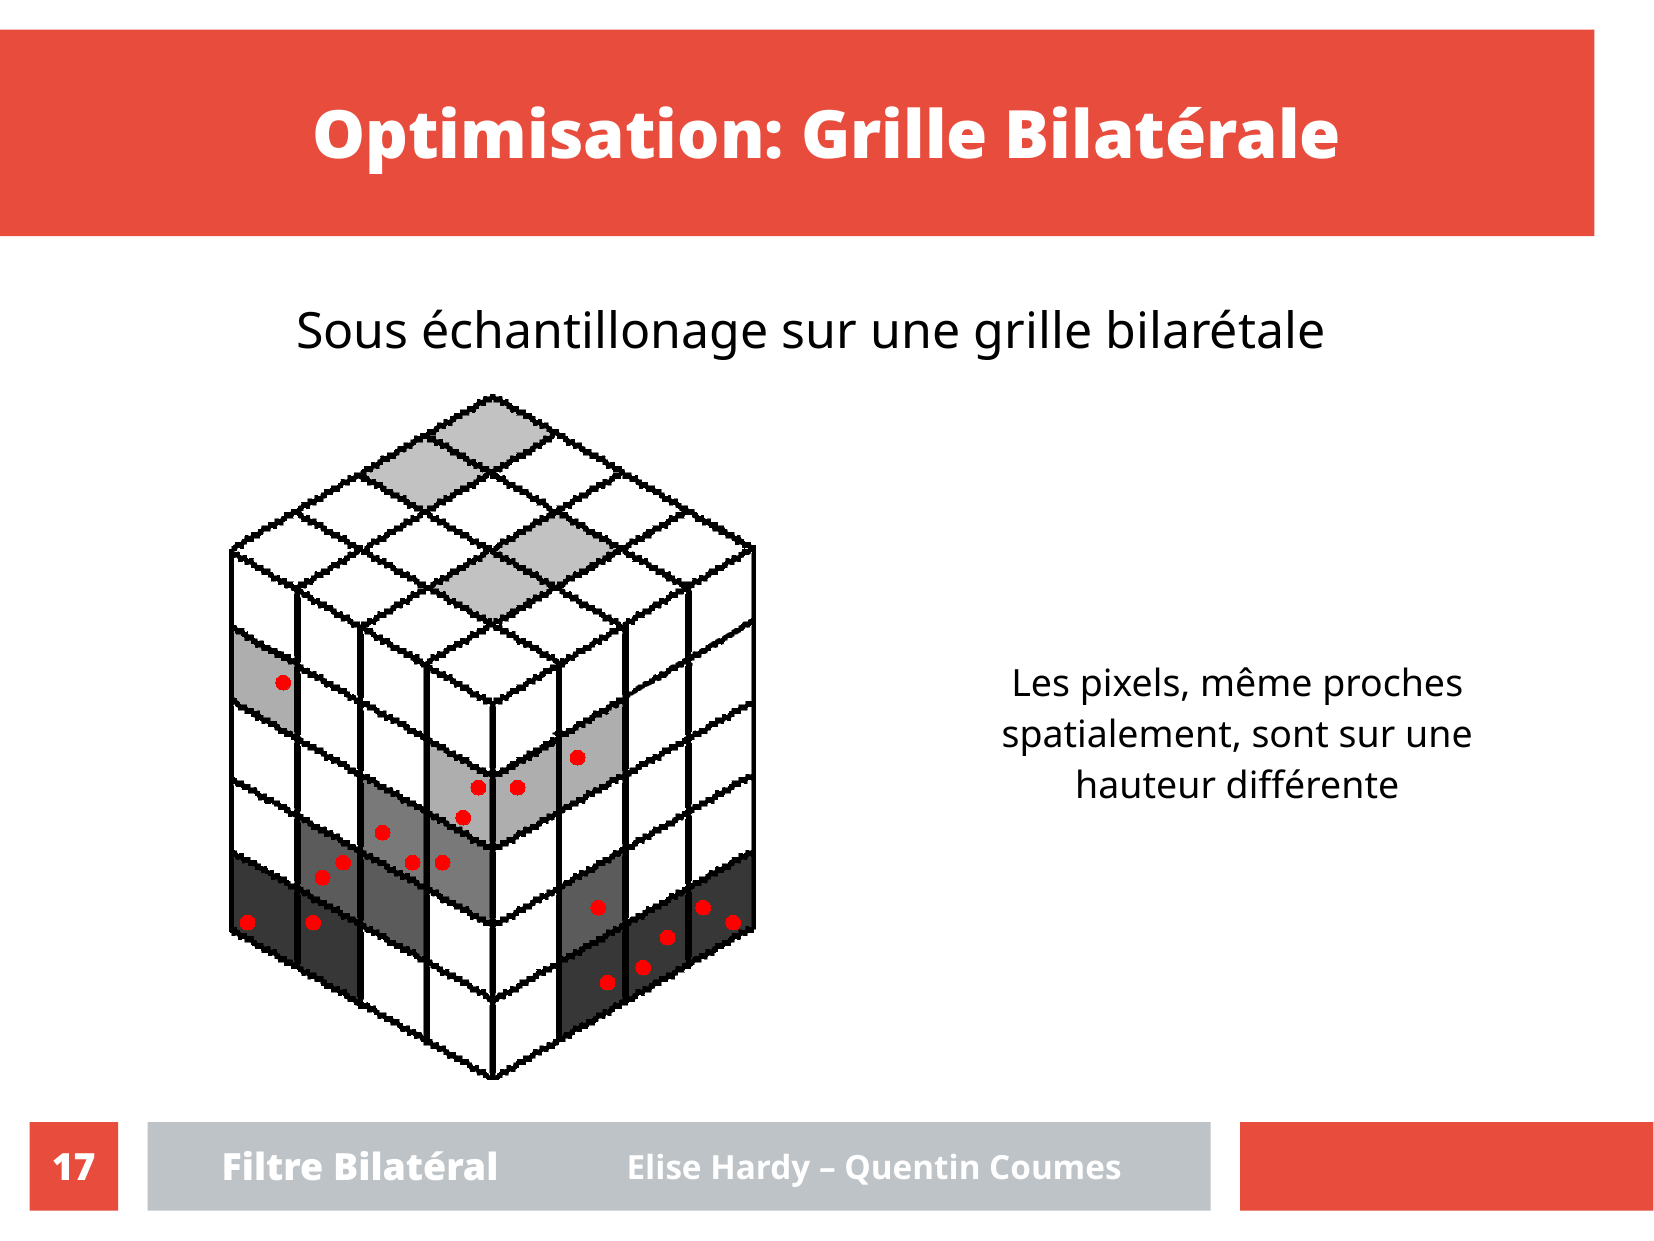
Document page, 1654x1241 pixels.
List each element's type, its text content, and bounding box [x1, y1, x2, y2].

text_box [335, 855, 351, 871]
text_box [635, 960, 651, 976]
text_box [470, 780, 486, 796]
picture [229, 394, 756, 1081]
text_box [600, 975, 616, 991]
text_box [315, 870, 331, 886]
text_box Les pixels, même proches spatialement, sont sur une hauteur différente [975, 660, 1501, 806]
text_box [725, 915, 741, 931]
text_box [405, 855, 421, 871]
text_box [590, 900, 606, 916]
text_box [455, 810, 471, 826]
text_box [510, 780, 526, 796]
text_box [375, 825, 391, 841]
text_box [305, 915, 321, 931]
text_box [570, 750, 586, 766]
title Optimisation: Grille Bilatérale [59, 59, 1595, 207]
text_box [275, 675, 291, 691]
text_box [695, 900, 711, 916]
text_box [435, 855, 451, 871]
text_box Sous échantillonage sur une grille bilarétale [281, 287, 1422, 361]
text_box [660, 930, 676, 946]
text_box [240, 915, 256, 931]
